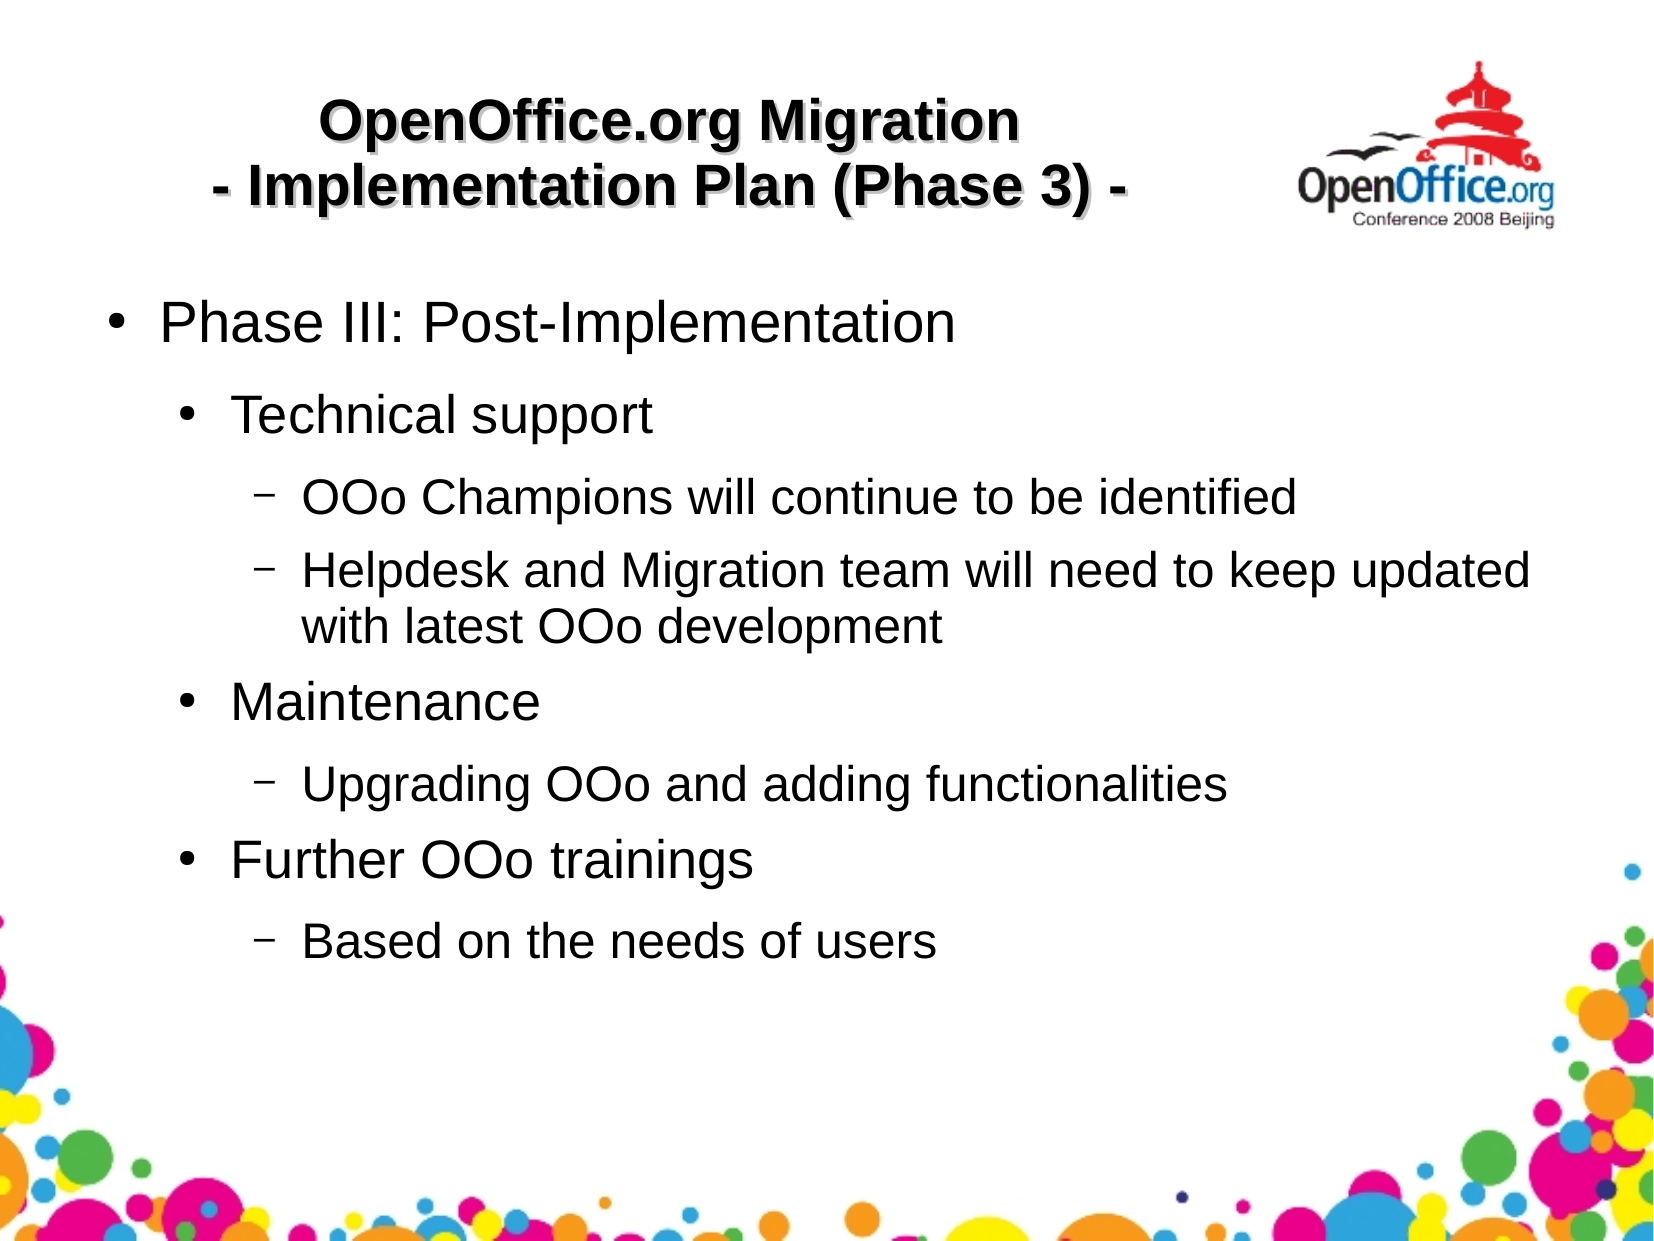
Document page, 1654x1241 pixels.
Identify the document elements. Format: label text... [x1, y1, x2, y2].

picture [0, 810, 1654, 1241]
title OpenOffice.org Migration - Implementation Plan (Phase 3) - [82, 56, 1258, 250]
picture [1285, 51, 1569, 250]
list Phase III: Post-Implementation Technical support OOo Champions will continue to be identified Helpdesk and Migration team will need to keep updated with latest OOo development Maintenance Upgrading OOo and adding functionalities Further OOo trainings Based on the needs of users [88, 290, 1577, 1094]
